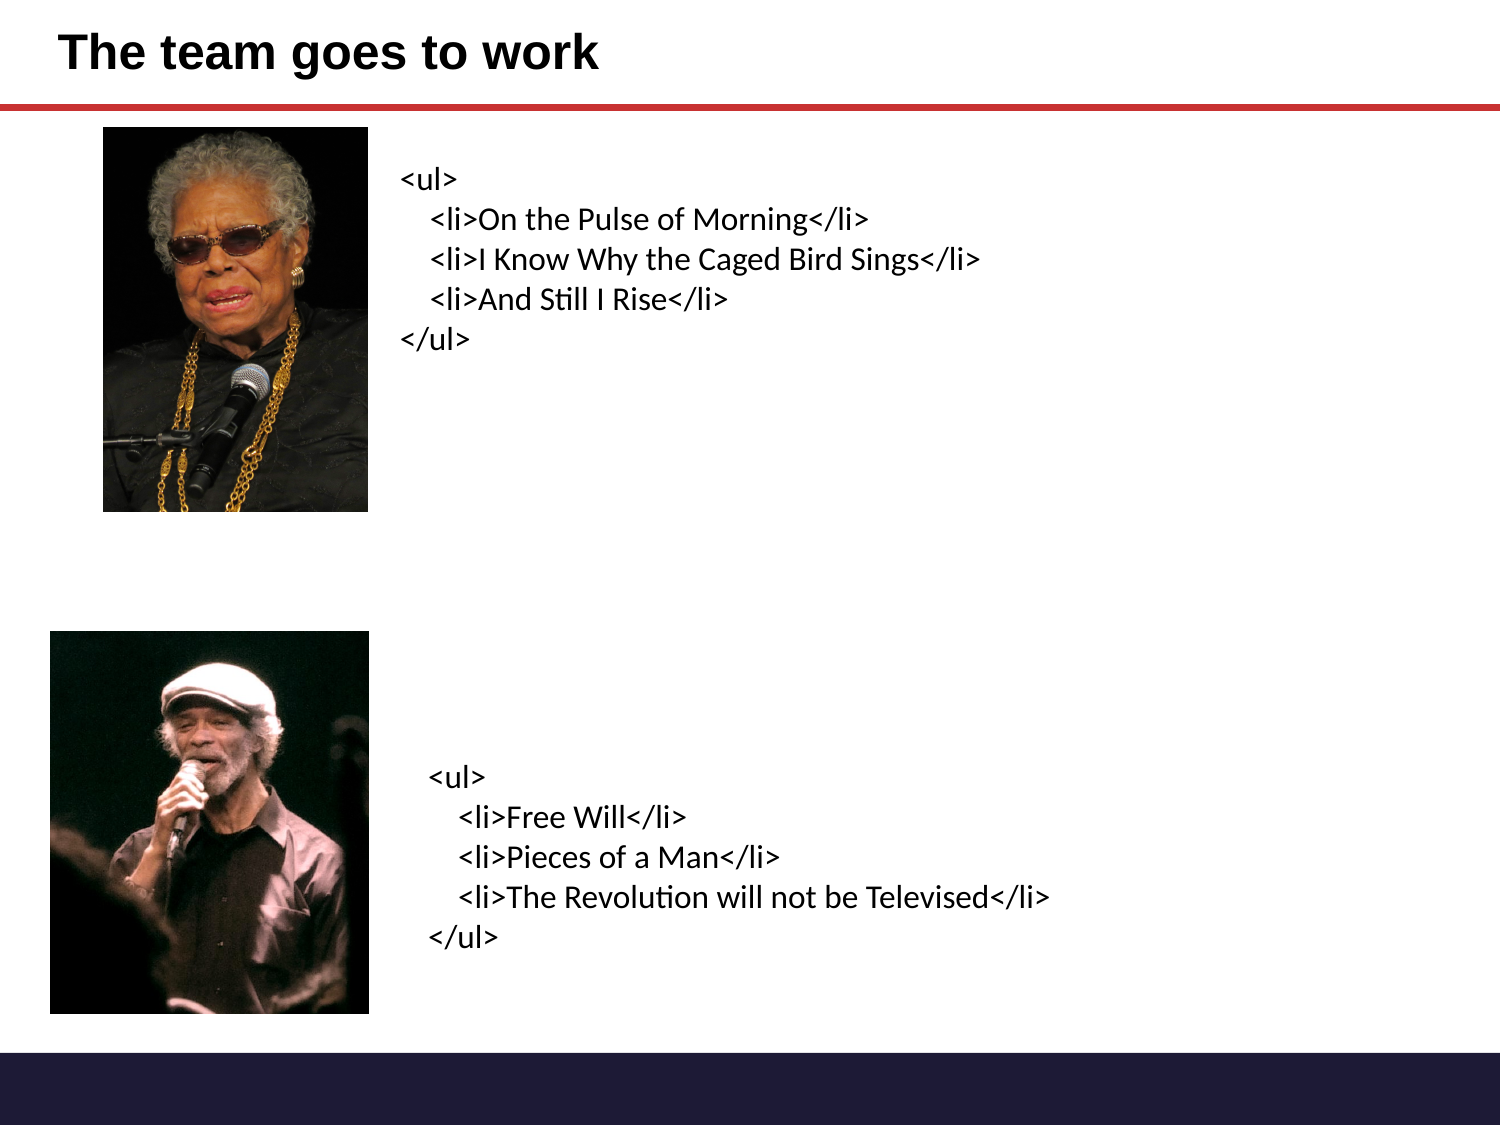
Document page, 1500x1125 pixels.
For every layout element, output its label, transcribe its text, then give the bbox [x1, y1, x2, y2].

picture [50, 631, 369, 1014]
text_box <ul> <li>On the Pulse of Morning</li> <li>I Know Why the Caged Bird Sings</li> <li>And Still I Rise</li> </ul> [392, 149, 990, 365]
text_box <ul> <li>Free Will</li> <li>Pieces of a Man</li> <li>The Revolution will not be Televised</li> </ul> [420, 747, 1060, 963]
picture [103, 127, 368, 512]
title The team goes to work [50, 0, 948, 108]
